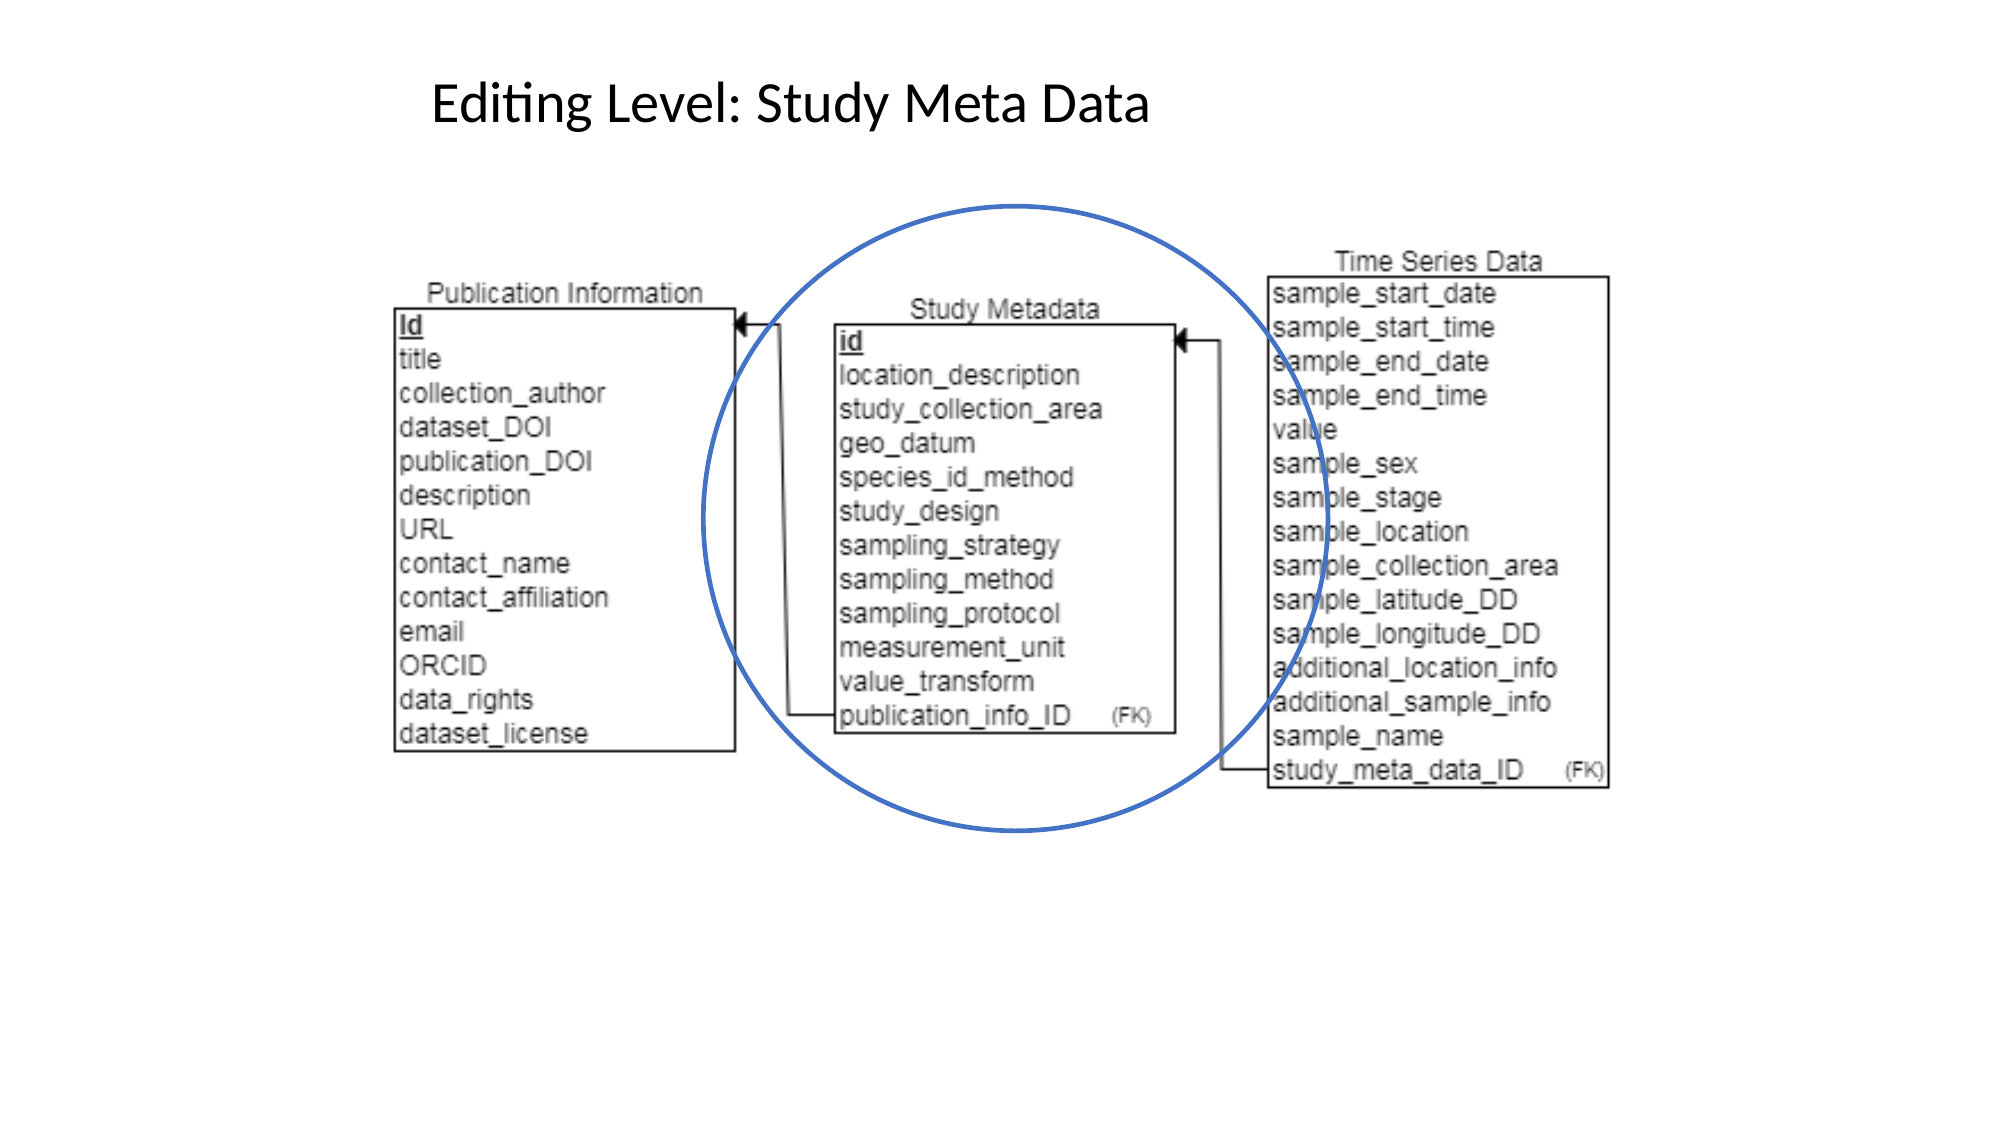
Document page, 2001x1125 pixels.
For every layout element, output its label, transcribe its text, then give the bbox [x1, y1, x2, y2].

picture [333, 181, 1667, 847]
text_box Editing Level: Study Meta Data [416, 56, 1640, 143]
